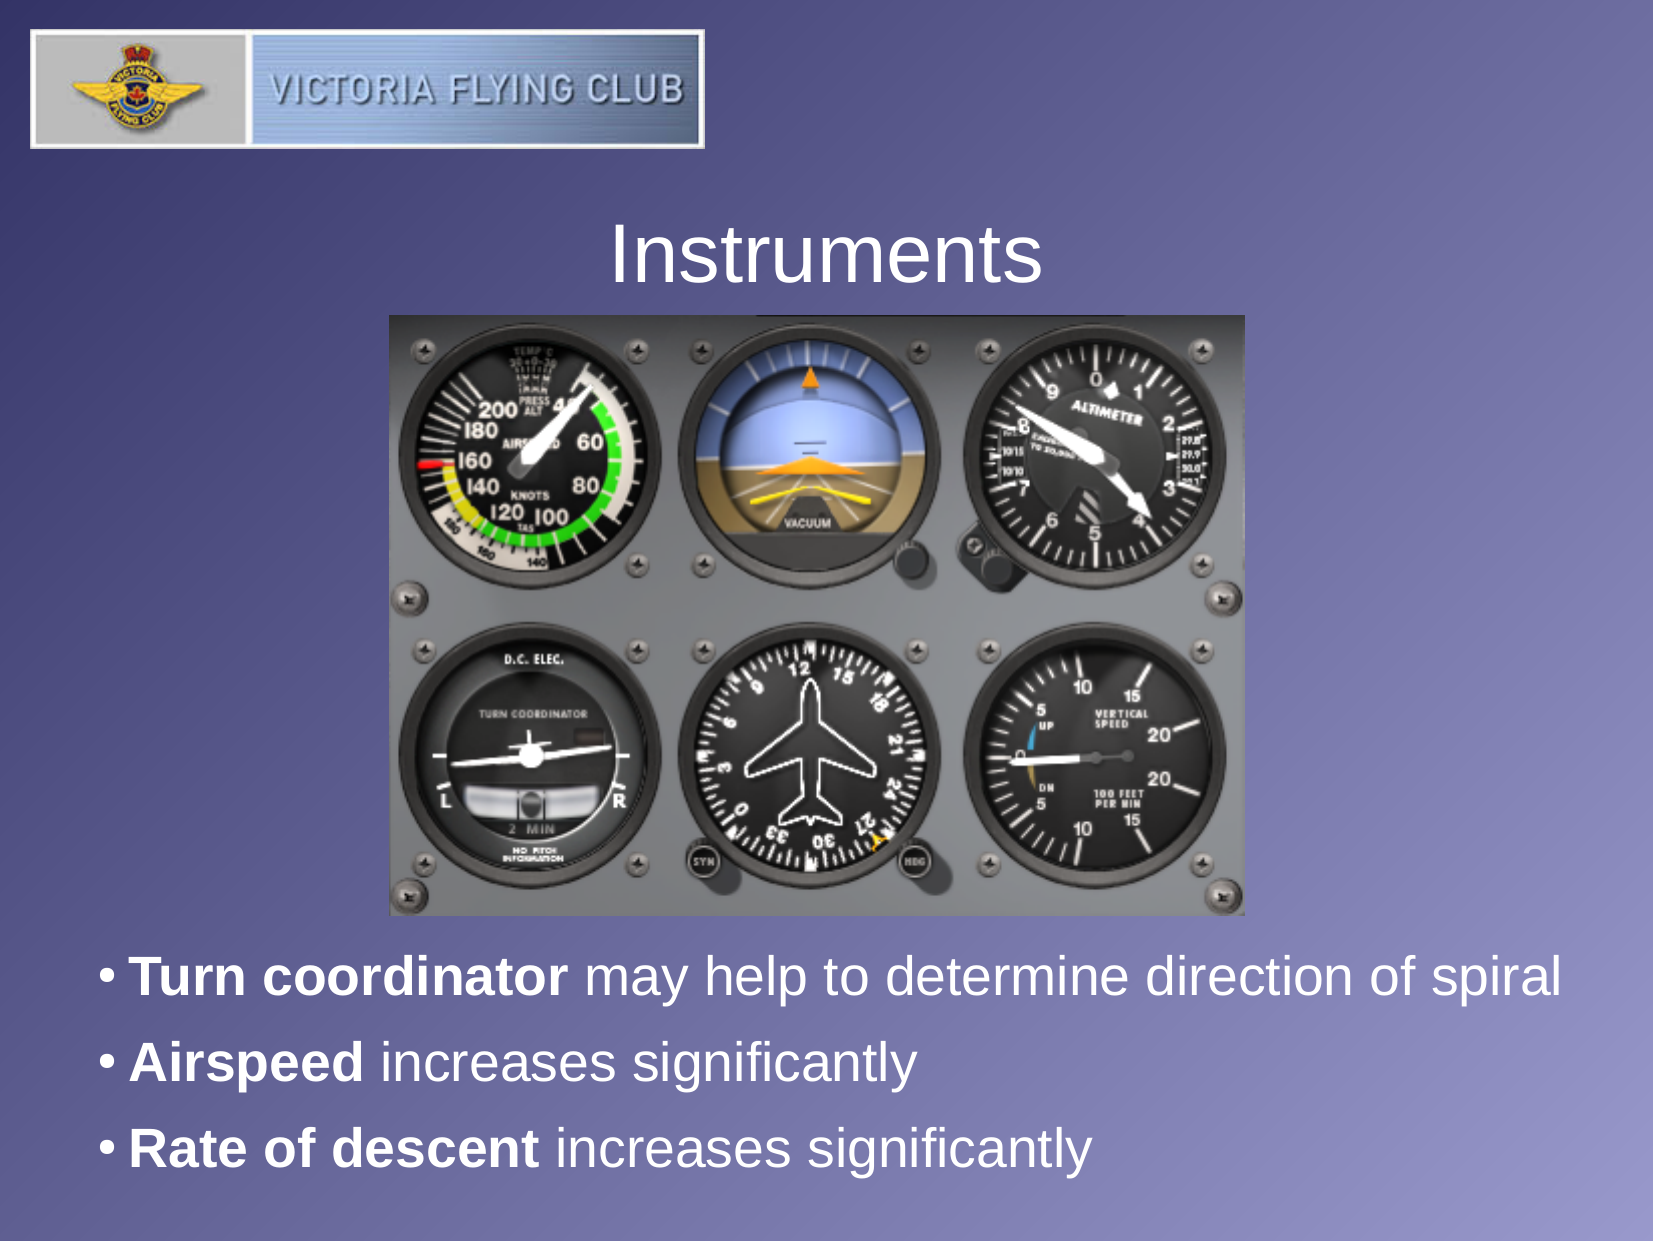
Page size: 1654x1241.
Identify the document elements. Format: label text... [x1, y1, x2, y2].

title Instruments [82, 150, 1571, 358]
list Turn coordinator may help to determine direction of spiral Airspeed increases significantly Rate of descent increases significantly [82, 945, 1571, 1201]
picture [30, 29, 705, 149]
picture [389, 315, 1245, 916]
